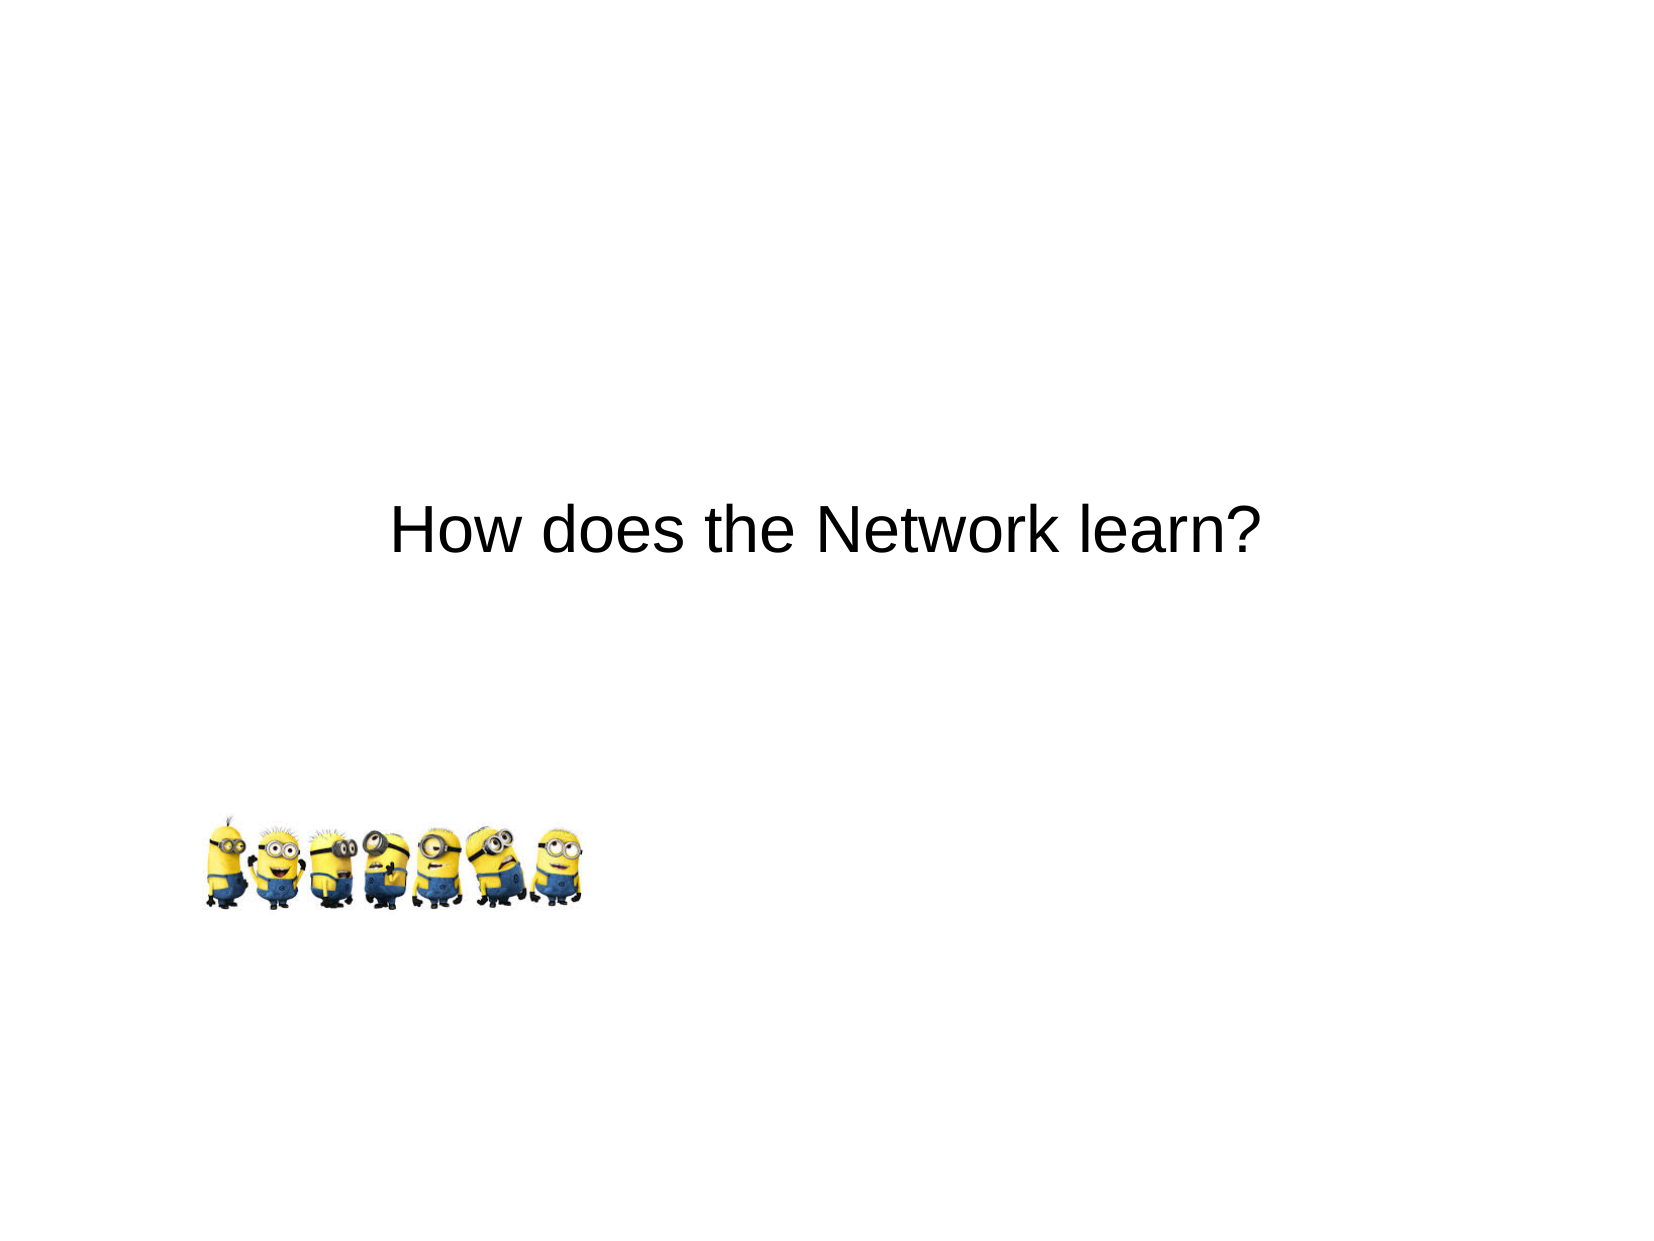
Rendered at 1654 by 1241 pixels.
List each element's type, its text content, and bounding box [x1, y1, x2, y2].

picture [202, 797, 586, 931]
subtitle How does the Network learn? [82, 49, 1571, 1010]
